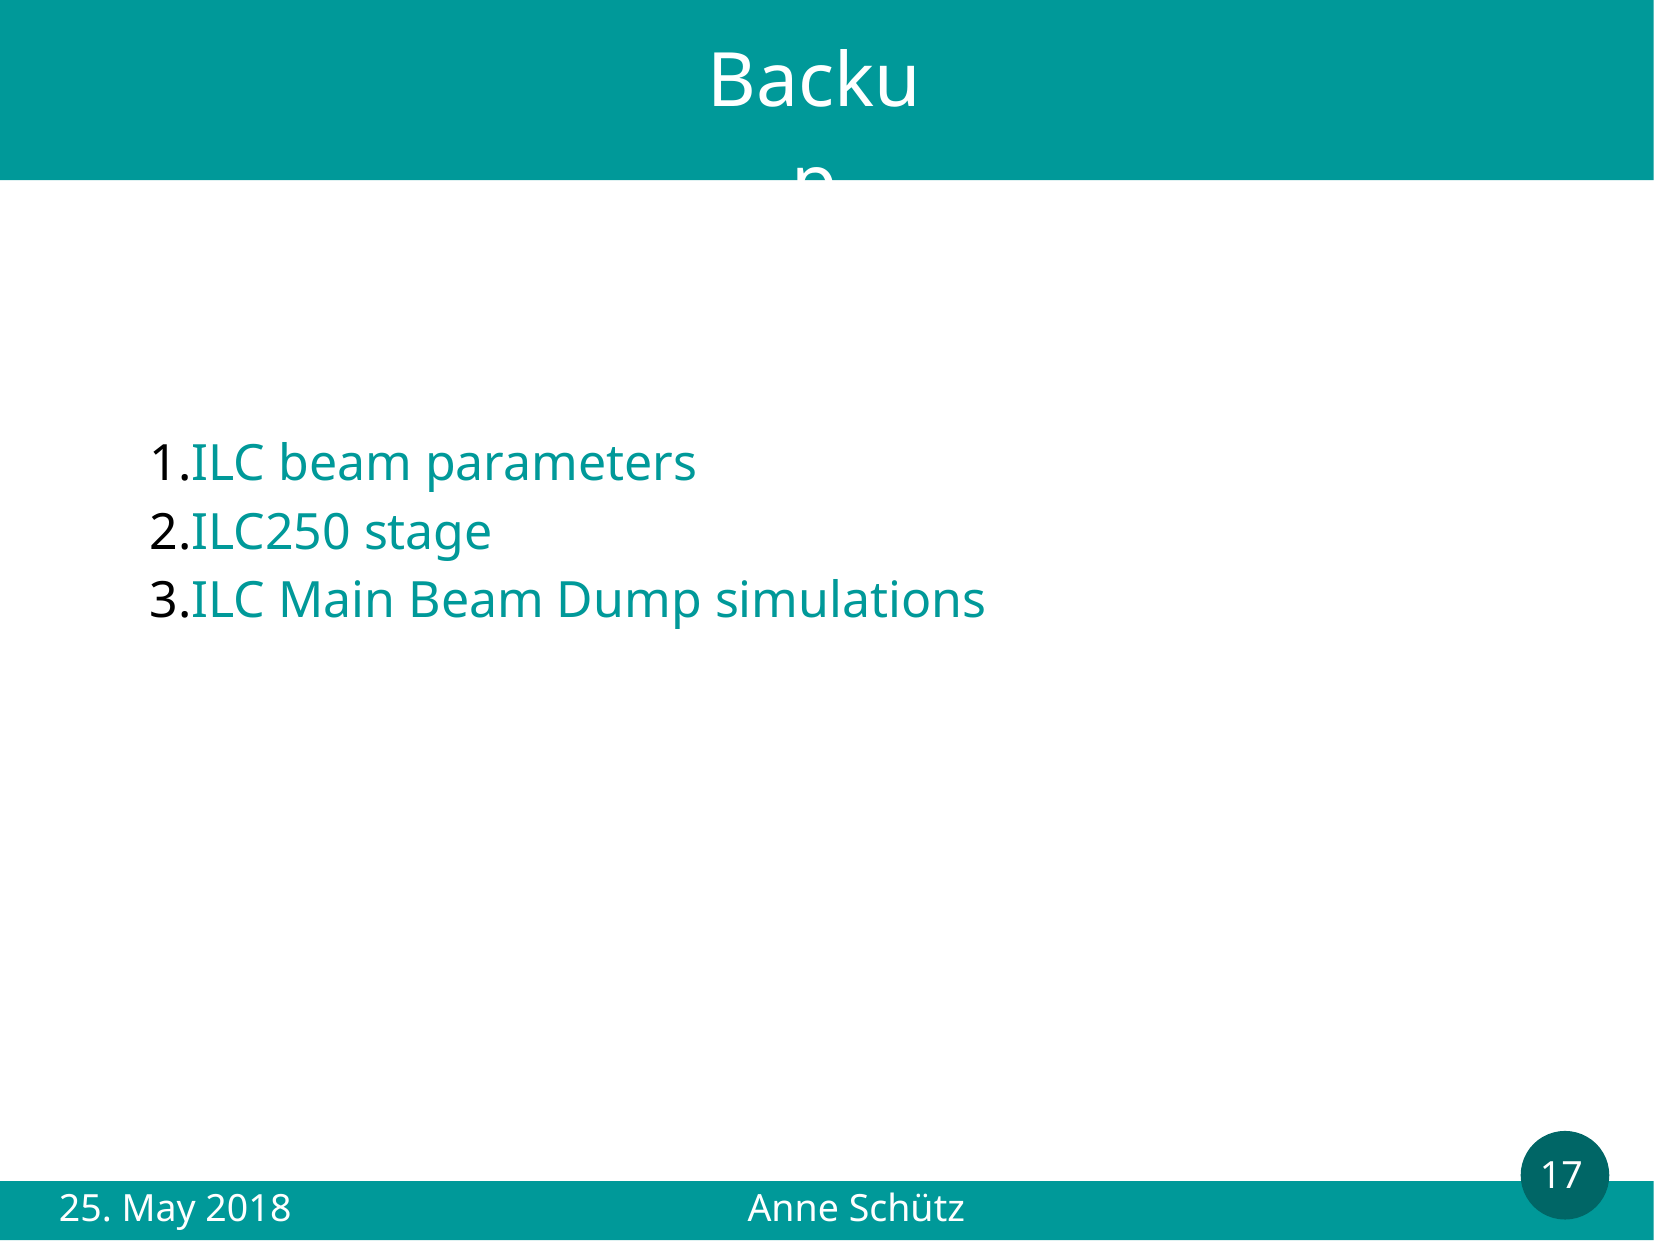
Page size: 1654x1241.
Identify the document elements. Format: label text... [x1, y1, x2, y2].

text_box ILC beam parameters ILC250 stage ILC Main Beam Dump simulations [135, 420, 1546, 651]
title Backup [707, 23, 931, 234]
